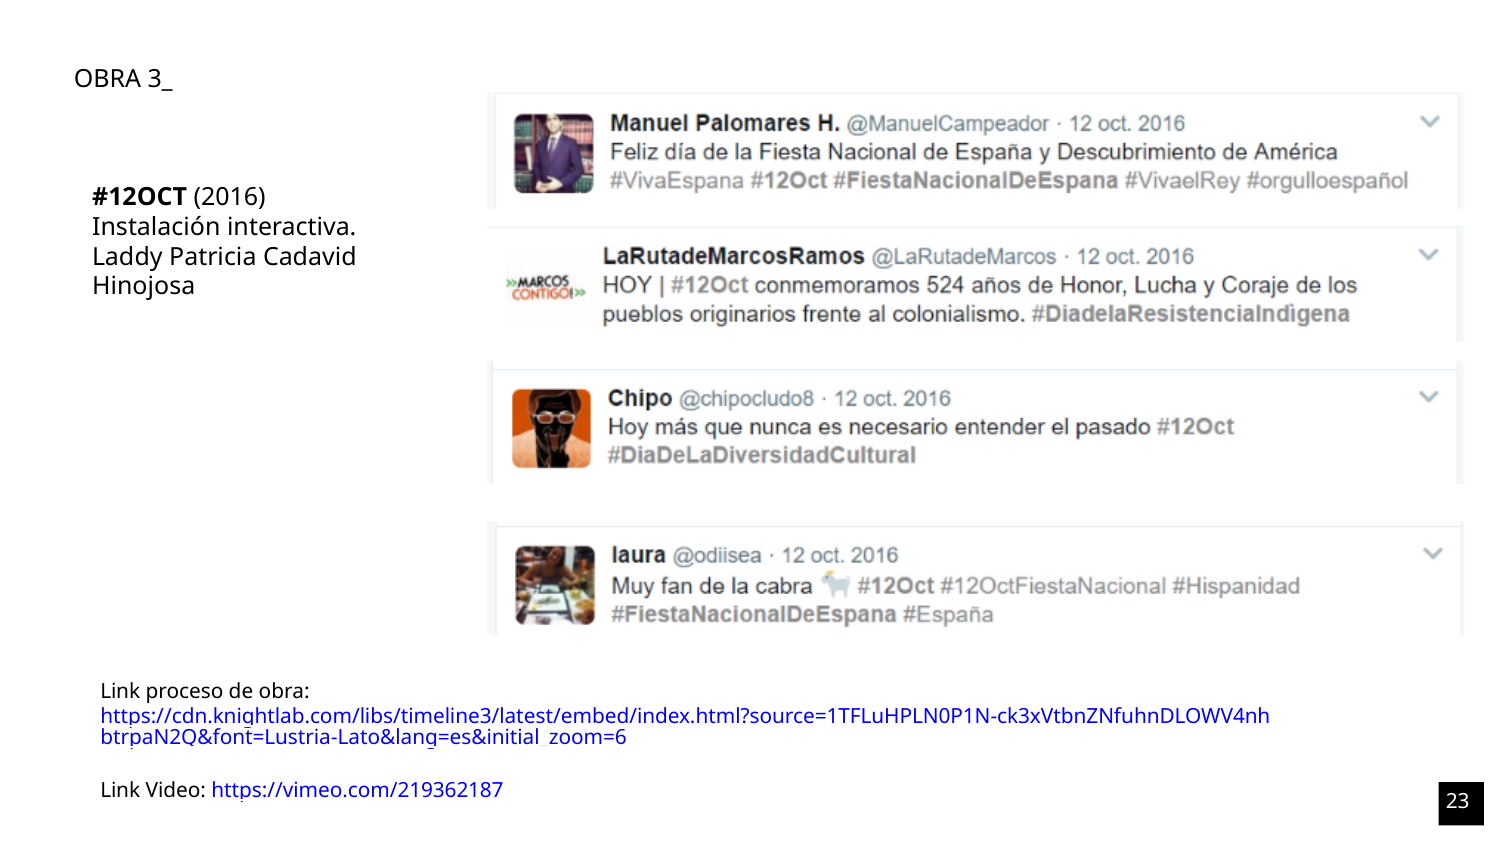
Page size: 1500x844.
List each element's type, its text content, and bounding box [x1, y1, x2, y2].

picture [483, 78, 1477, 662]
text_box OBRA 3_ [59, 47, 465, 99]
text_box <number> [1394, 769, 1484, 834]
text_box Link proceso de obra: https://cdn.knightlab.com/libs/timeline3/latest/embed/index.html?source=1TFLuHPLN0P1N-ck3xVtbnZNfuhnDLOWV4nhbtrpaN2Q&font=Lustria-Lato&lang=es&initial_zoom=6 Link Video: https://vimeo.com/219362187 [11, 637, 1288, 815]
text_box #12OCT (2016) Instalación interactiva. Laddy Patricia Cadavid Hinojosa [3, 165, 461, 355]
